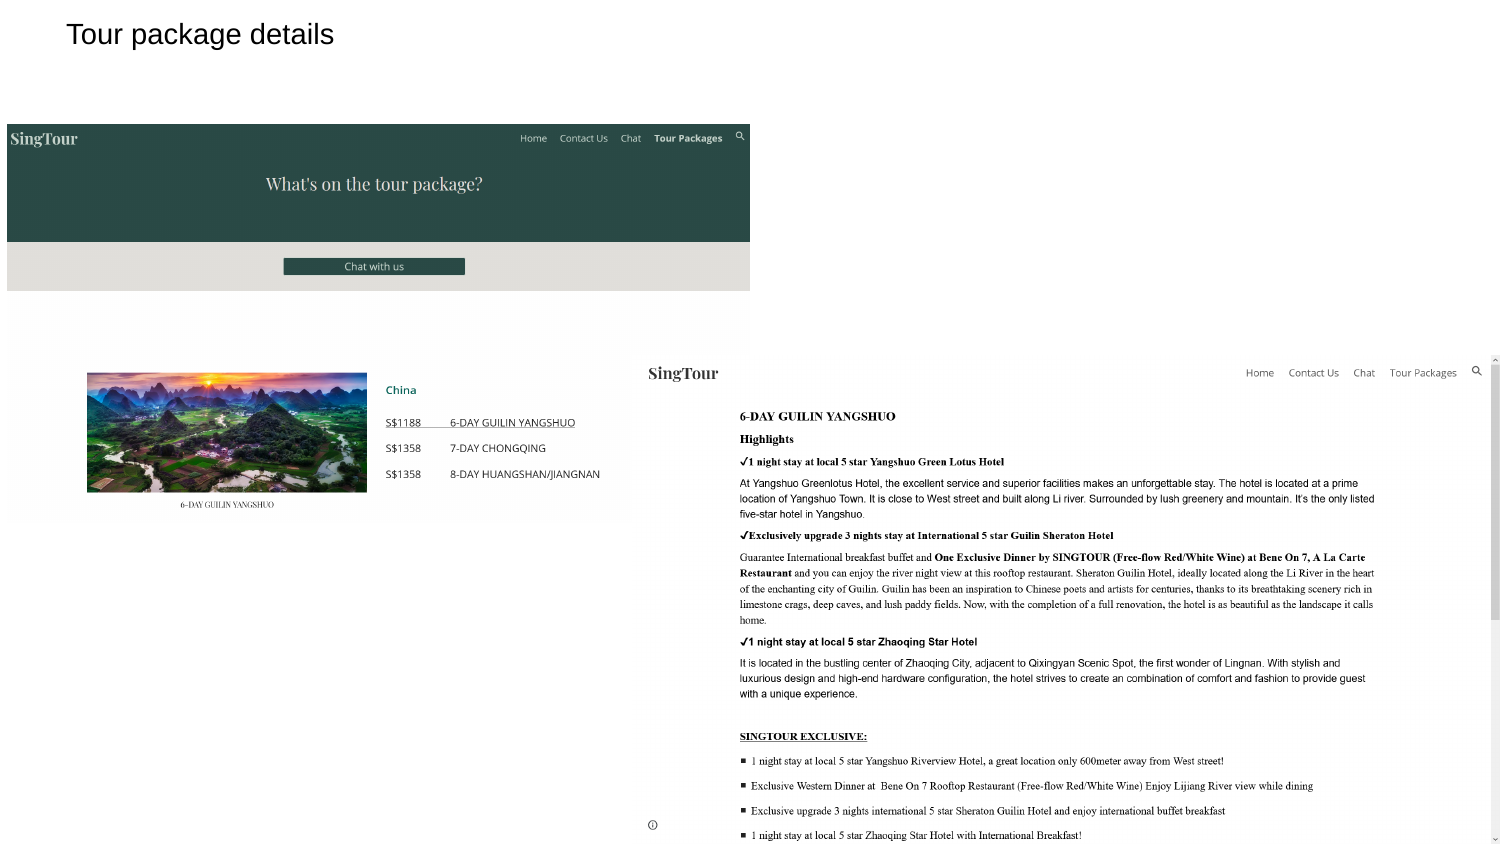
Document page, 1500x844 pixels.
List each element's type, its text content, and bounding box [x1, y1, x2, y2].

title Tour package details [51, 0, 1449, 105]
picture [7, 124, 1500, 844]
